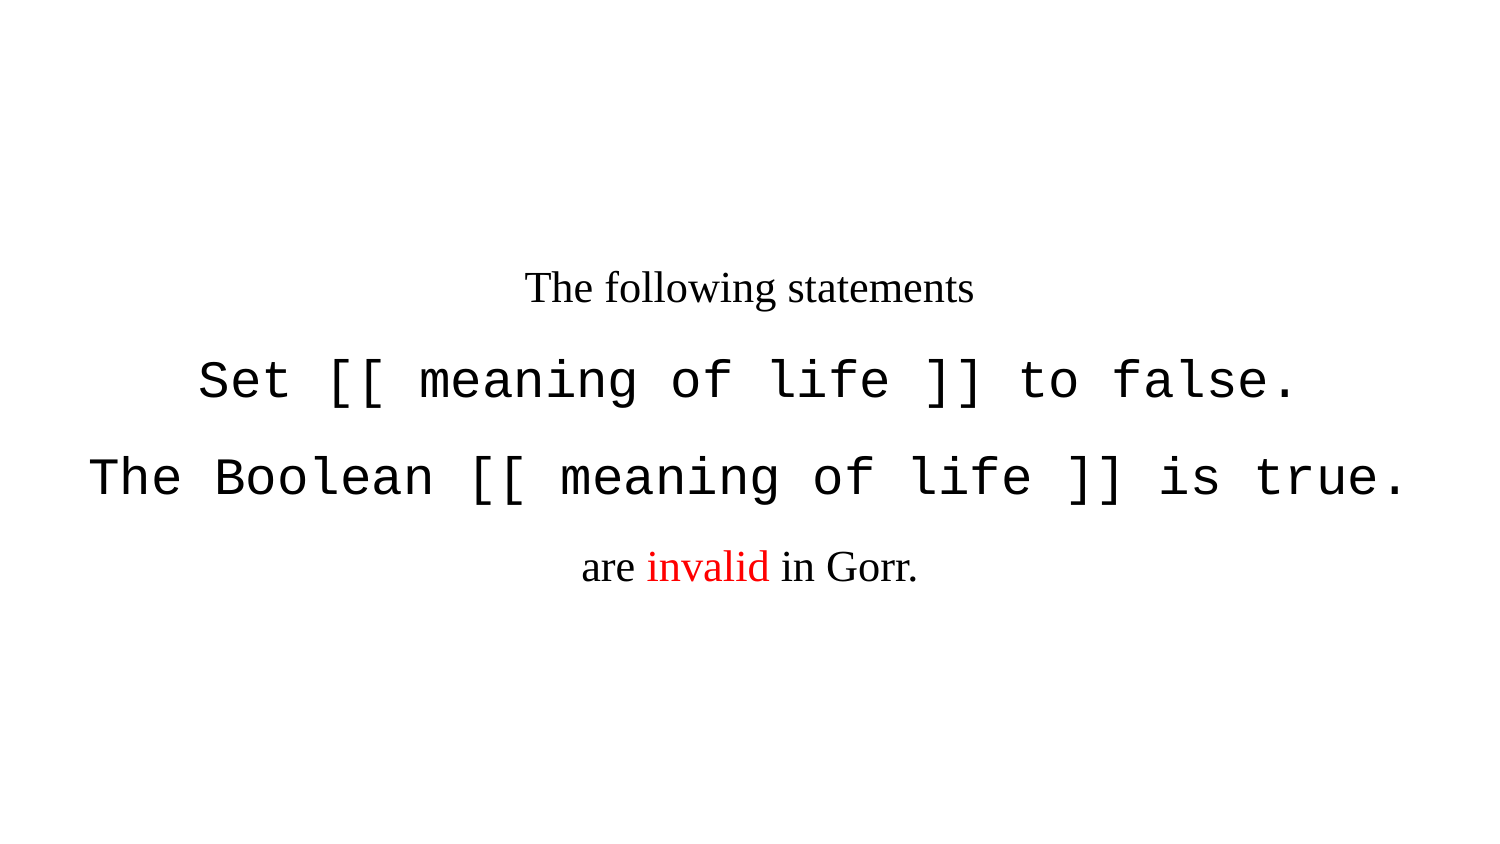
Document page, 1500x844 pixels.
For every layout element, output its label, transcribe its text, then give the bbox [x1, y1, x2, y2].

list The following statements Set [[ meaning of life ]] to false. The Boolean [[ meaning of life ]] is true. are invalid in Gorr. [51, 235, 1449, 609]
